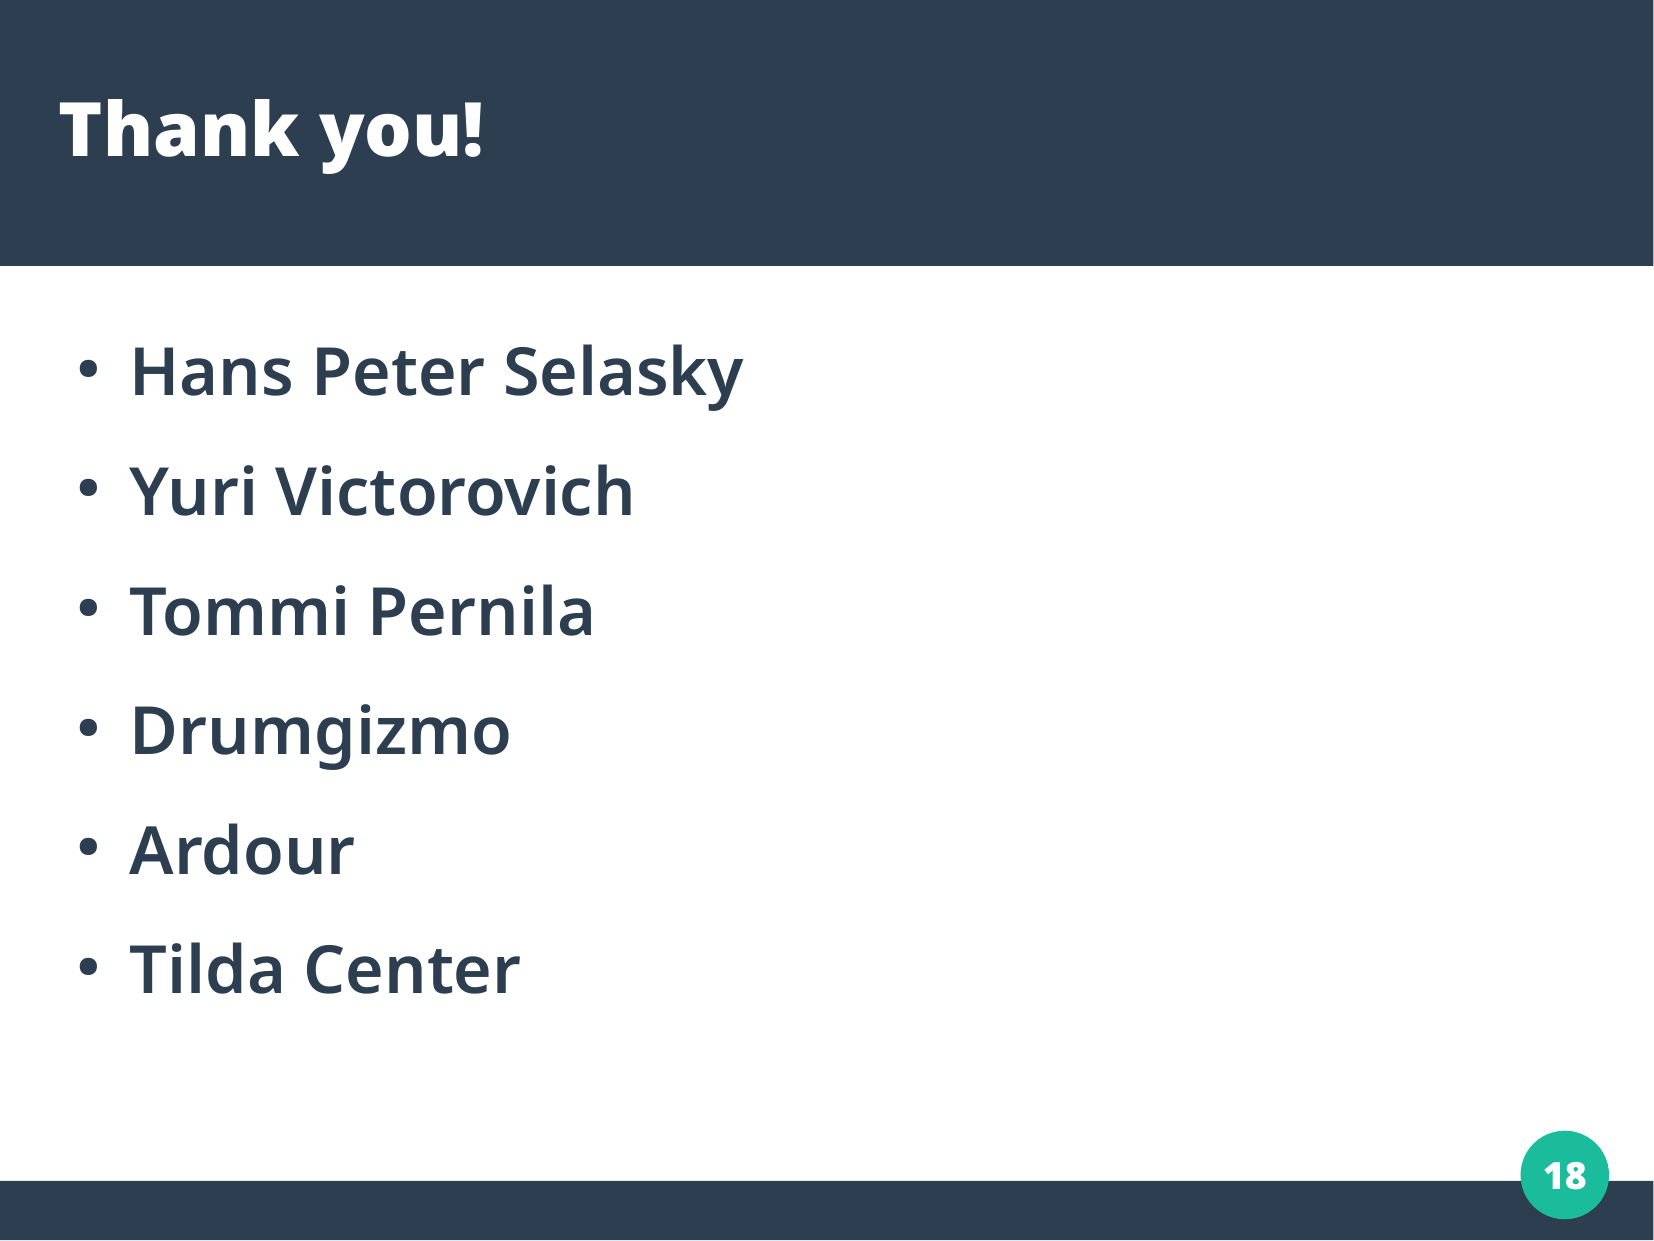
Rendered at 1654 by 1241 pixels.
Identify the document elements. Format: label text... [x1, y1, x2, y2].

list Hans Peter Selasky Yuri Victorovich Tommi Pernila Drumgizmo Ardour Tilda Center [58, 324, 1595, 1152]
title Thank you! [58, 49, 1595, 207]
